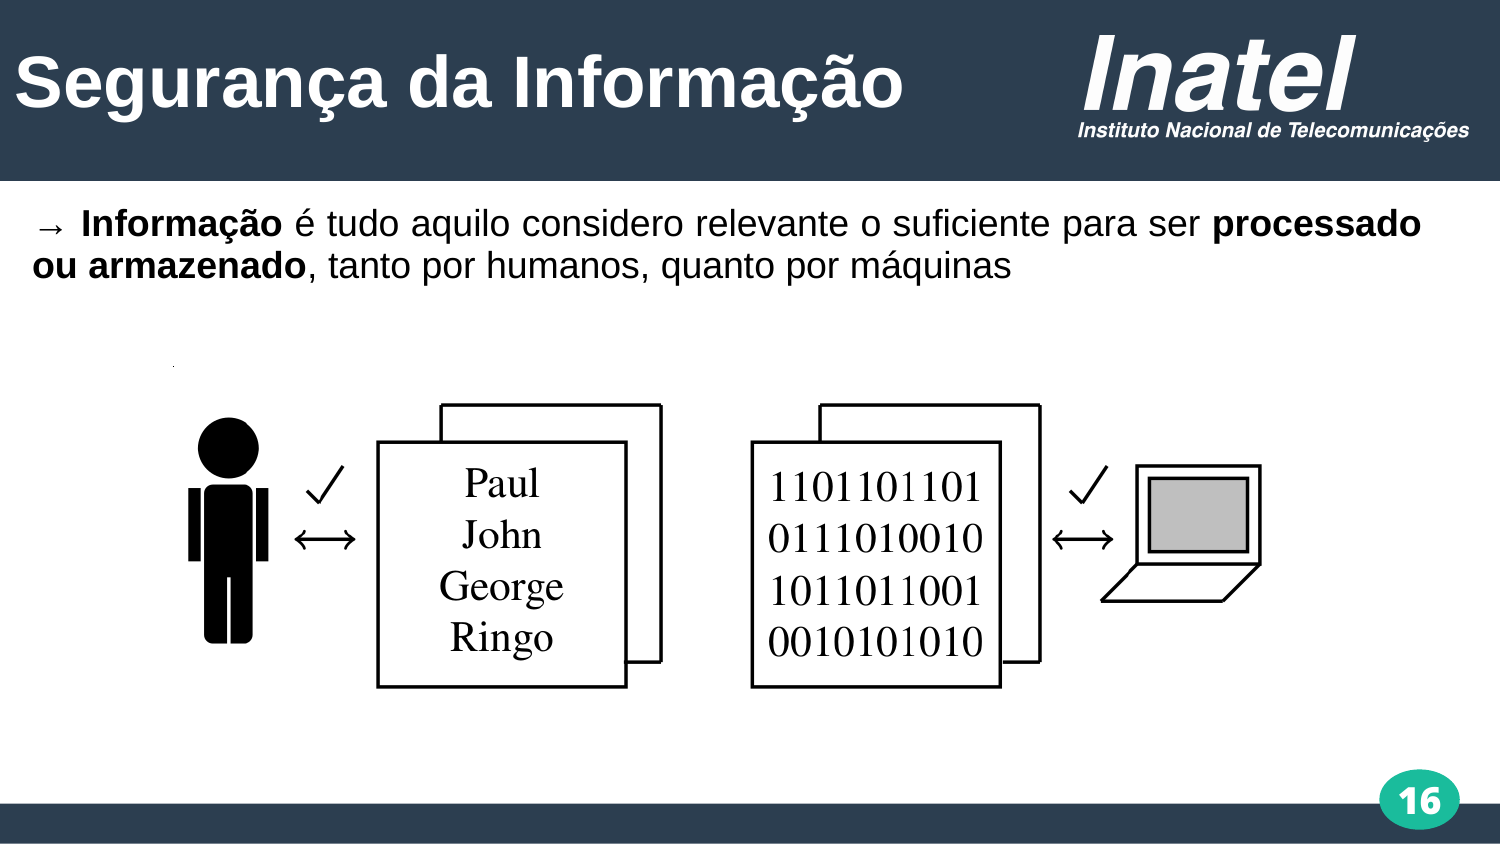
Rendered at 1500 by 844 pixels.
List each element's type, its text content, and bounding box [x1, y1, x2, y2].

picture [173, 366, 1276, 704]
text_box Segurança da Informação [0, 27, 1063, 136]
text_box → Informação é tudo aquilo considero relevante o suficiente para ser processado ou armazenado, tanto por humanos, quanto por máquinas [17, 194, 1477, 768]
picture [1078, 35, 1469, 142]
